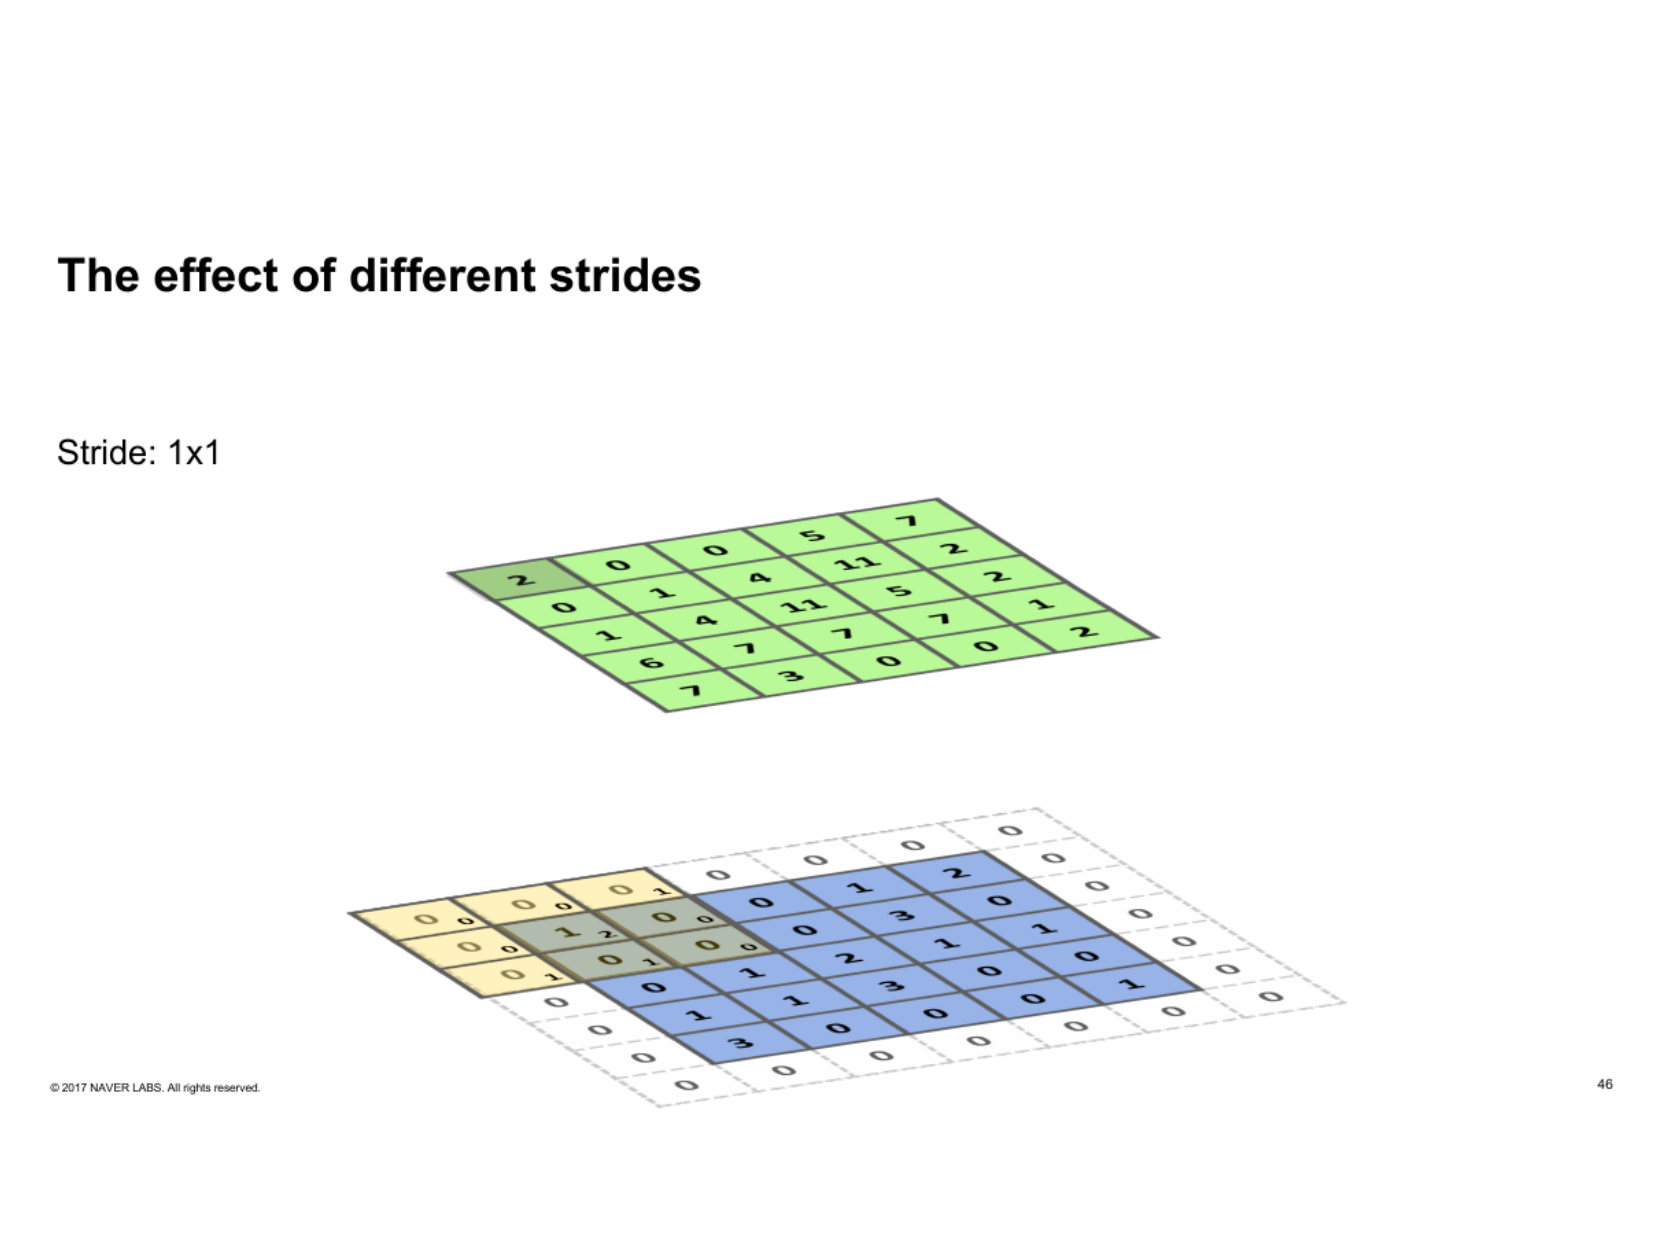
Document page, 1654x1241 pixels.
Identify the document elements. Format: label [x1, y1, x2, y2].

picture [2, 209, 1654, 1133]
